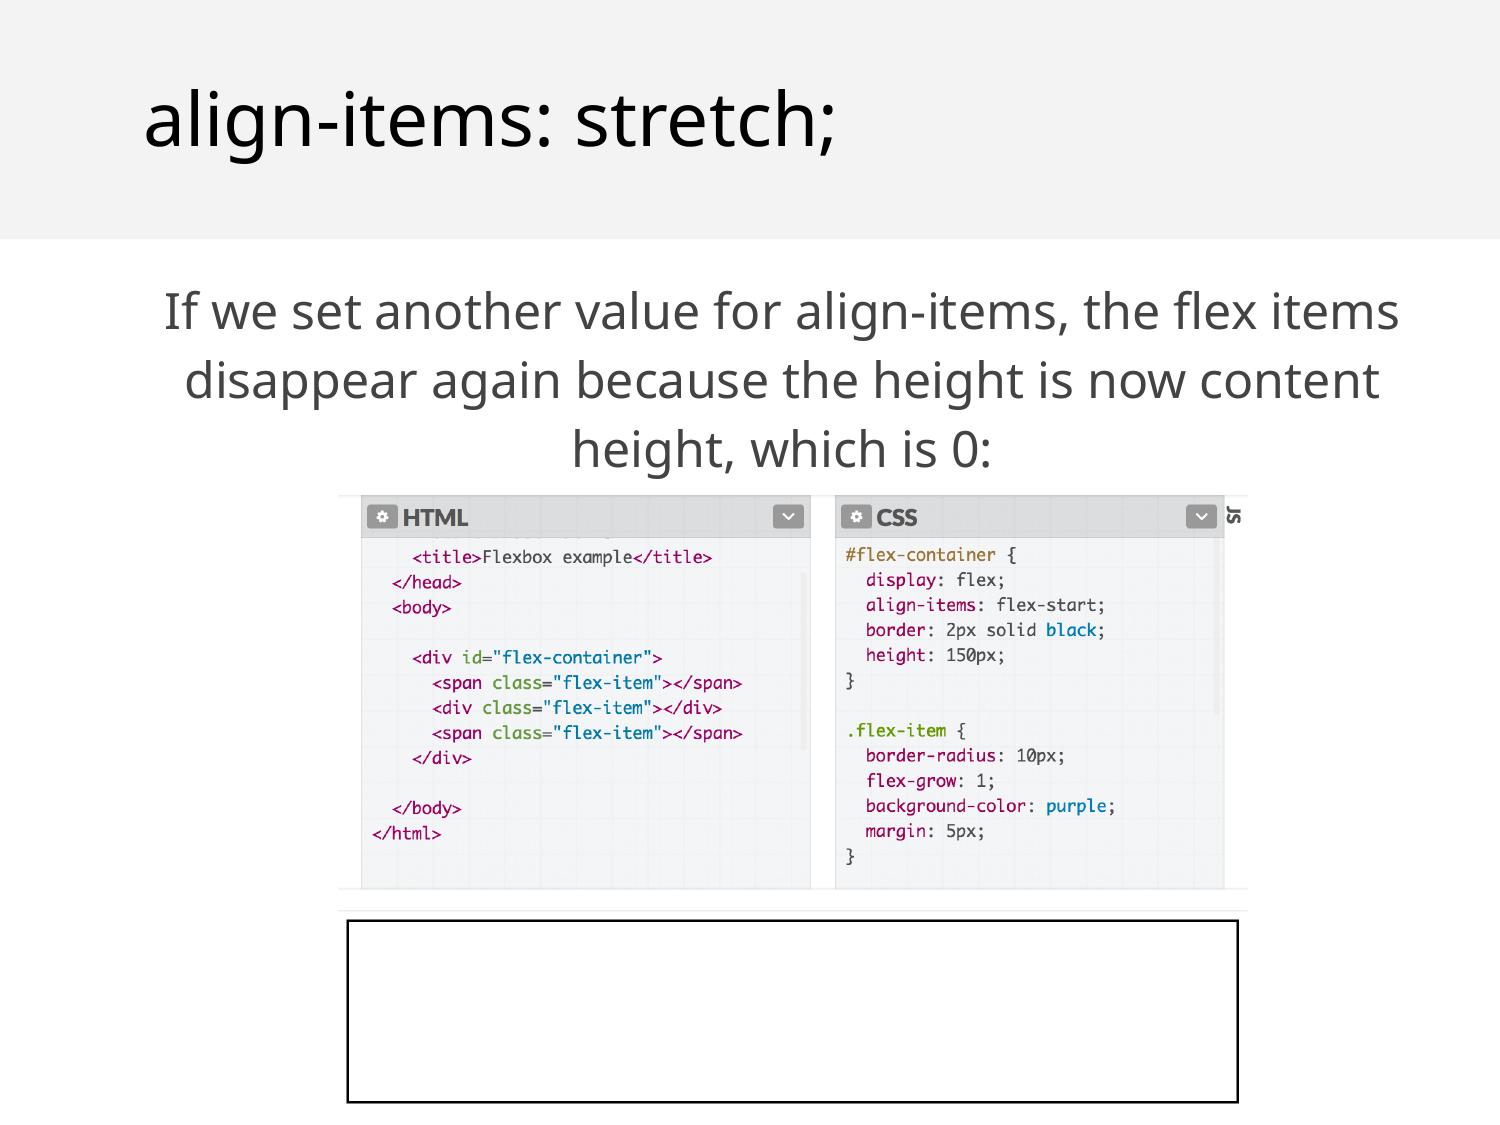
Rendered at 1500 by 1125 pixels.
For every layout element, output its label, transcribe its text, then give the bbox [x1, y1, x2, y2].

list If we set another value for align-items, the flex items disappear again because the height is now content height, which is 0: [128, 255, 1437, 356]
title align-items: stretch; [128, 56, 1372, 183]
picture [338, 484, 1248, 1125]
